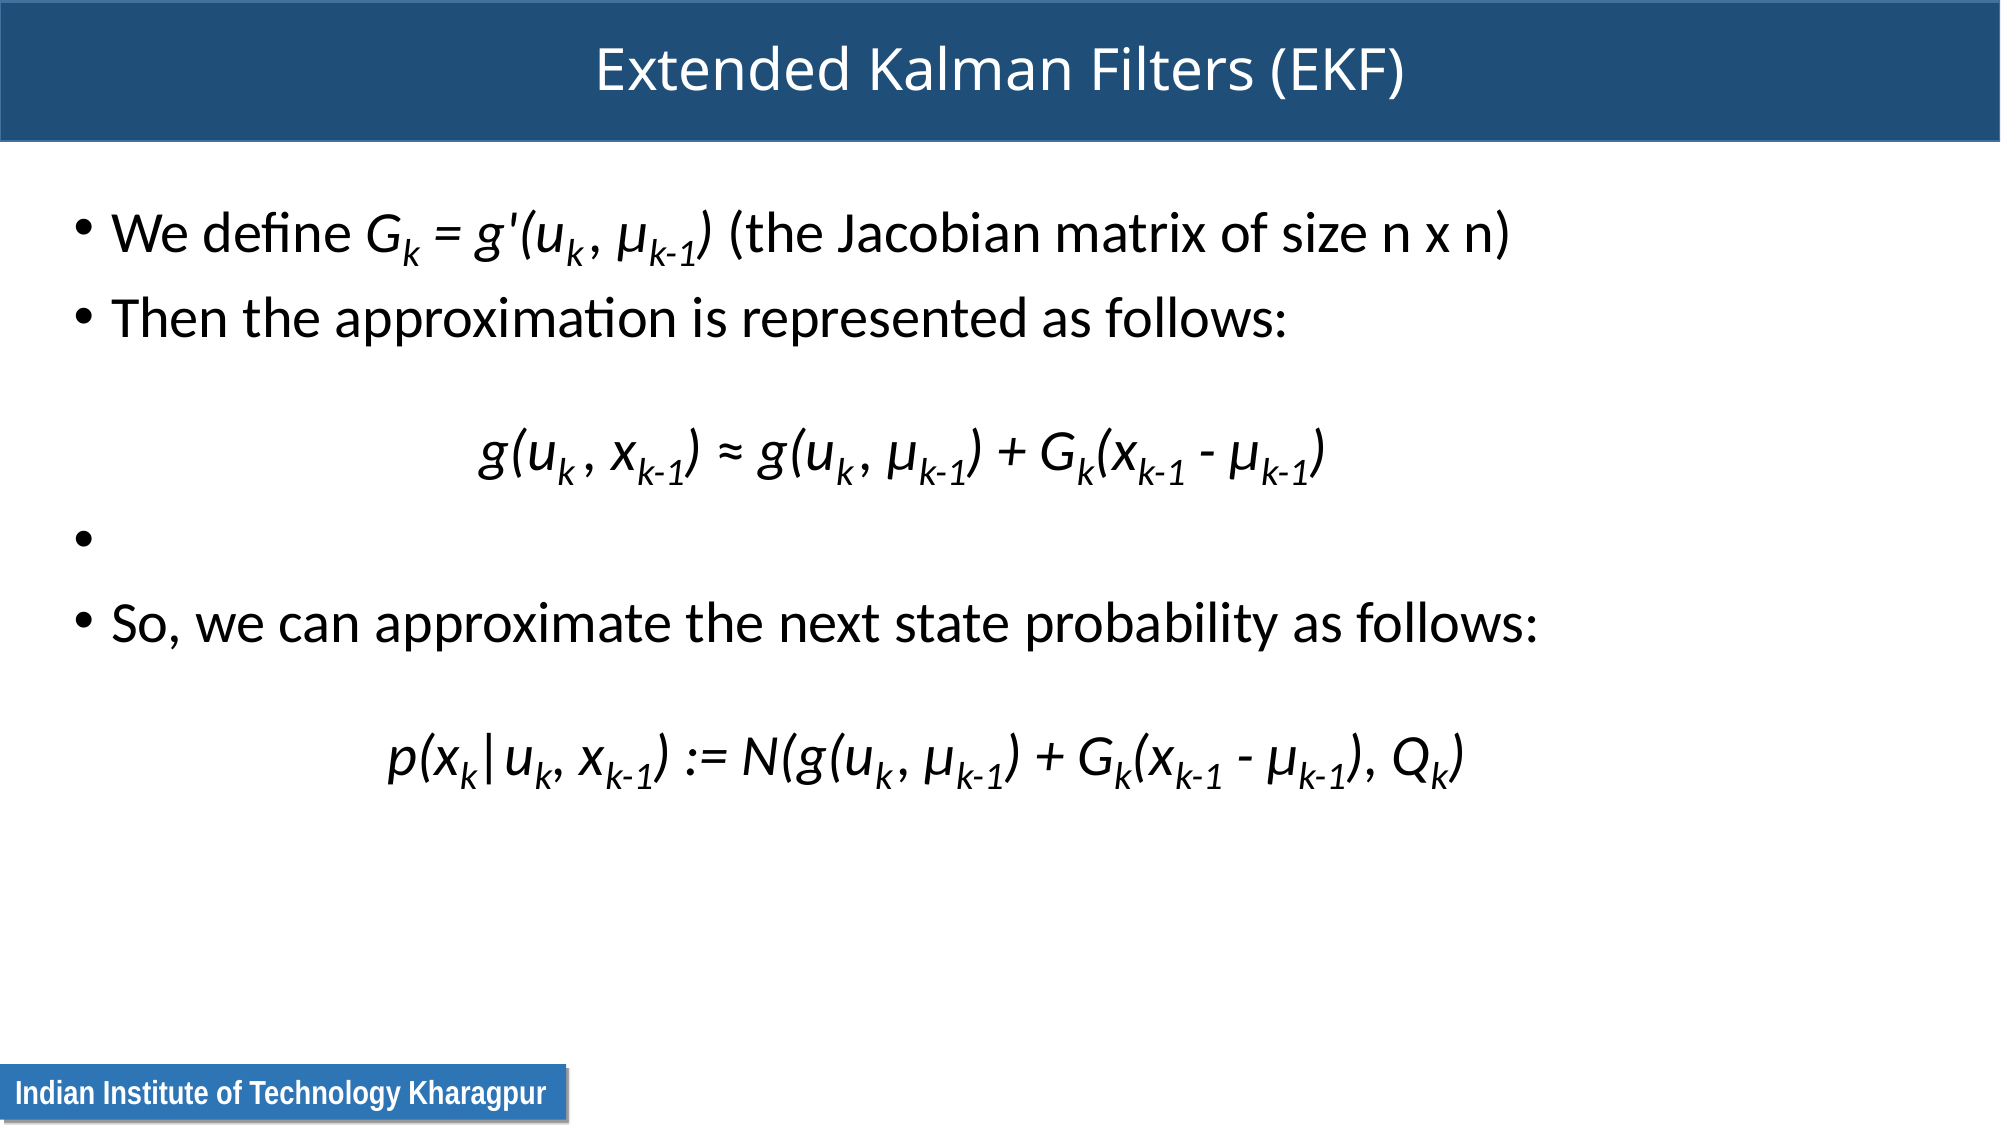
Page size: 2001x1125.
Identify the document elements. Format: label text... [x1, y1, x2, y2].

title Extended Kalman Filters (EKF) [0, 1, 2000, 141]
list We define Gk = g'(uk , μk-1) (the Jacobian matrix of size n x n) Then the approximation is represented as follows: g(uk , xk-1) ≈ g(uk , μk-1) + Gk(xk-1 - μk-1) So, we can approximate the next state probability as follows: p(xk|uk, xk-1) := N(g(uk , μk-1) + Gk(xk-1 - μk-1), Qk) [58, 186, 1954, 1065]
